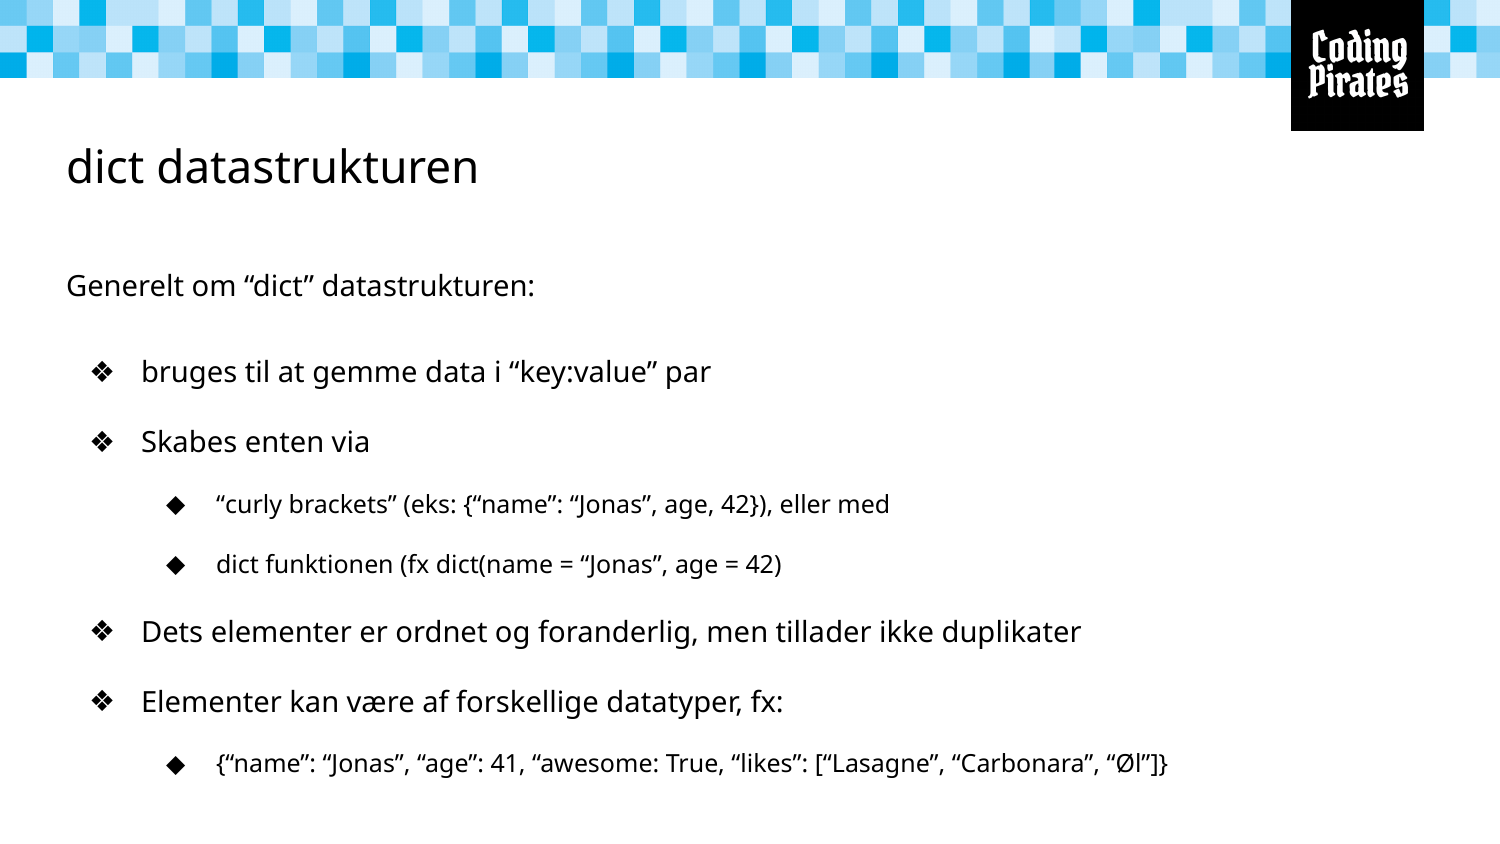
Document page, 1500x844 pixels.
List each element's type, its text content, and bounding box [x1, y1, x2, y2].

picture [1291, 0, 1424, 131]
list Generelt om “dict” datastrukturen: bruges til at gemme data i “key:value” par Skabes enten via “curly brackets” (eks: {“name”: “Jonas”, age, 42}), eller med dict funktionen (fx dict(name = “Jonas”, age = 42) Dets elementer er ordnet og foranderlig, men tillader ikke duplikater Elementer kan være af forskellige datatyper, fx: {“name”: “Jonas”, “age”: 41, “awesome: True, “likes”: [“Lasagne”, “Carbonara”, “Øl”]} [51, 216, 1449, 821]
title dict datastrukturen [51, 123, 1223, 216]
picture [0, 0, 1056, 78]
